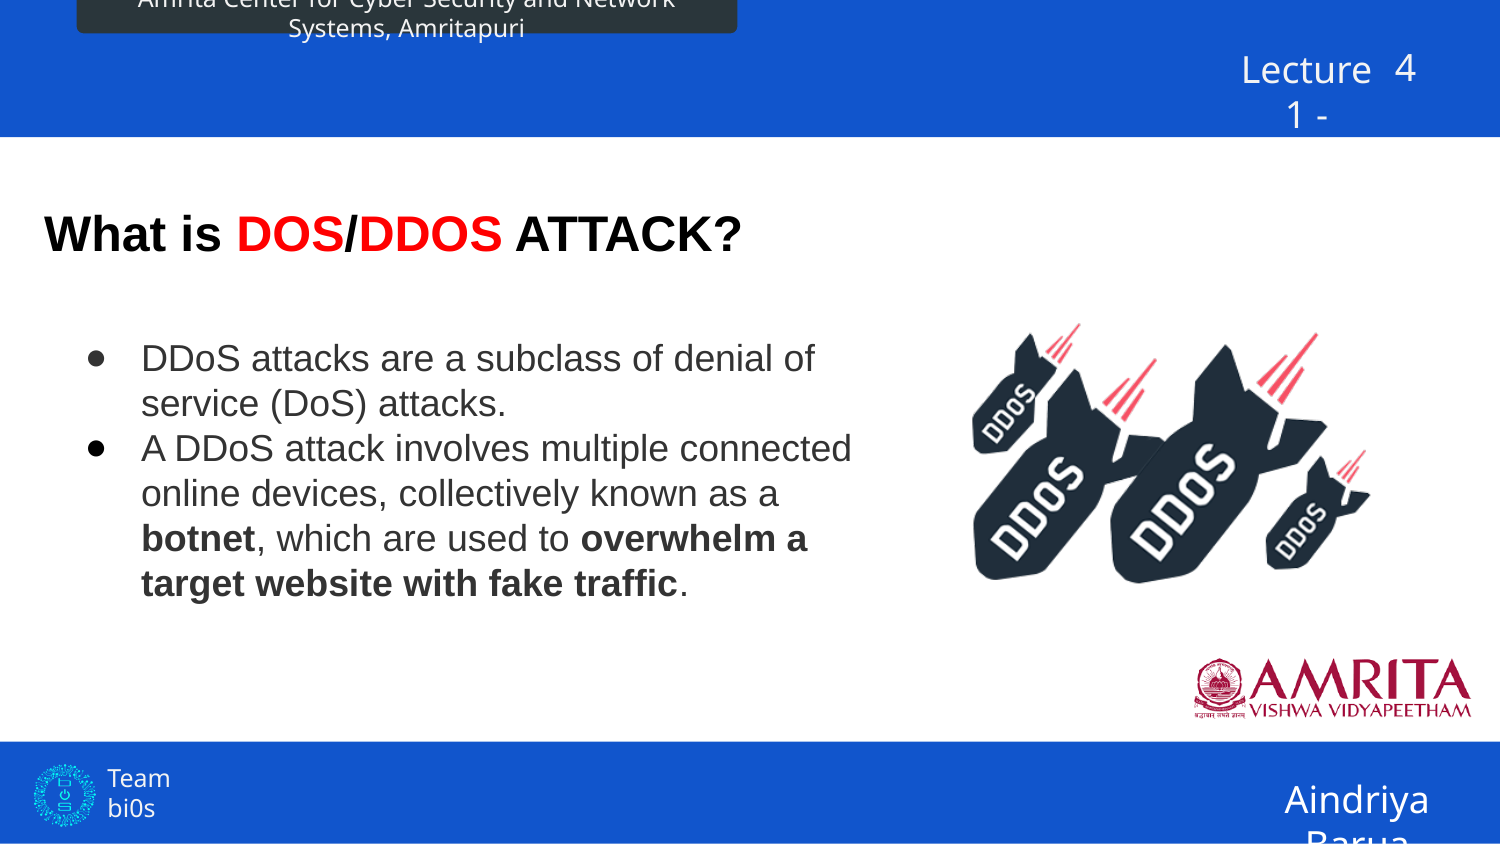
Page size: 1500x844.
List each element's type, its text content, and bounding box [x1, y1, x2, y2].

picture [30, 763, 99, 828]
title What is DOS/DDOS ATTACK? [29, 194, 1427, 277]
slide_number <number> [1322, 42, 1489, 98]
subtitle DDoS attacks are a subclass of denial of service (DoS) attacks. A DDoS attack involves multiple connected online devices, collectively known as a botnet, which are used to overwhelm a target website with fake traffic. [51, 319, 871, 595]
picture [882, 276, 1462, 624]
picture [1193, 654, 1473, 724]
